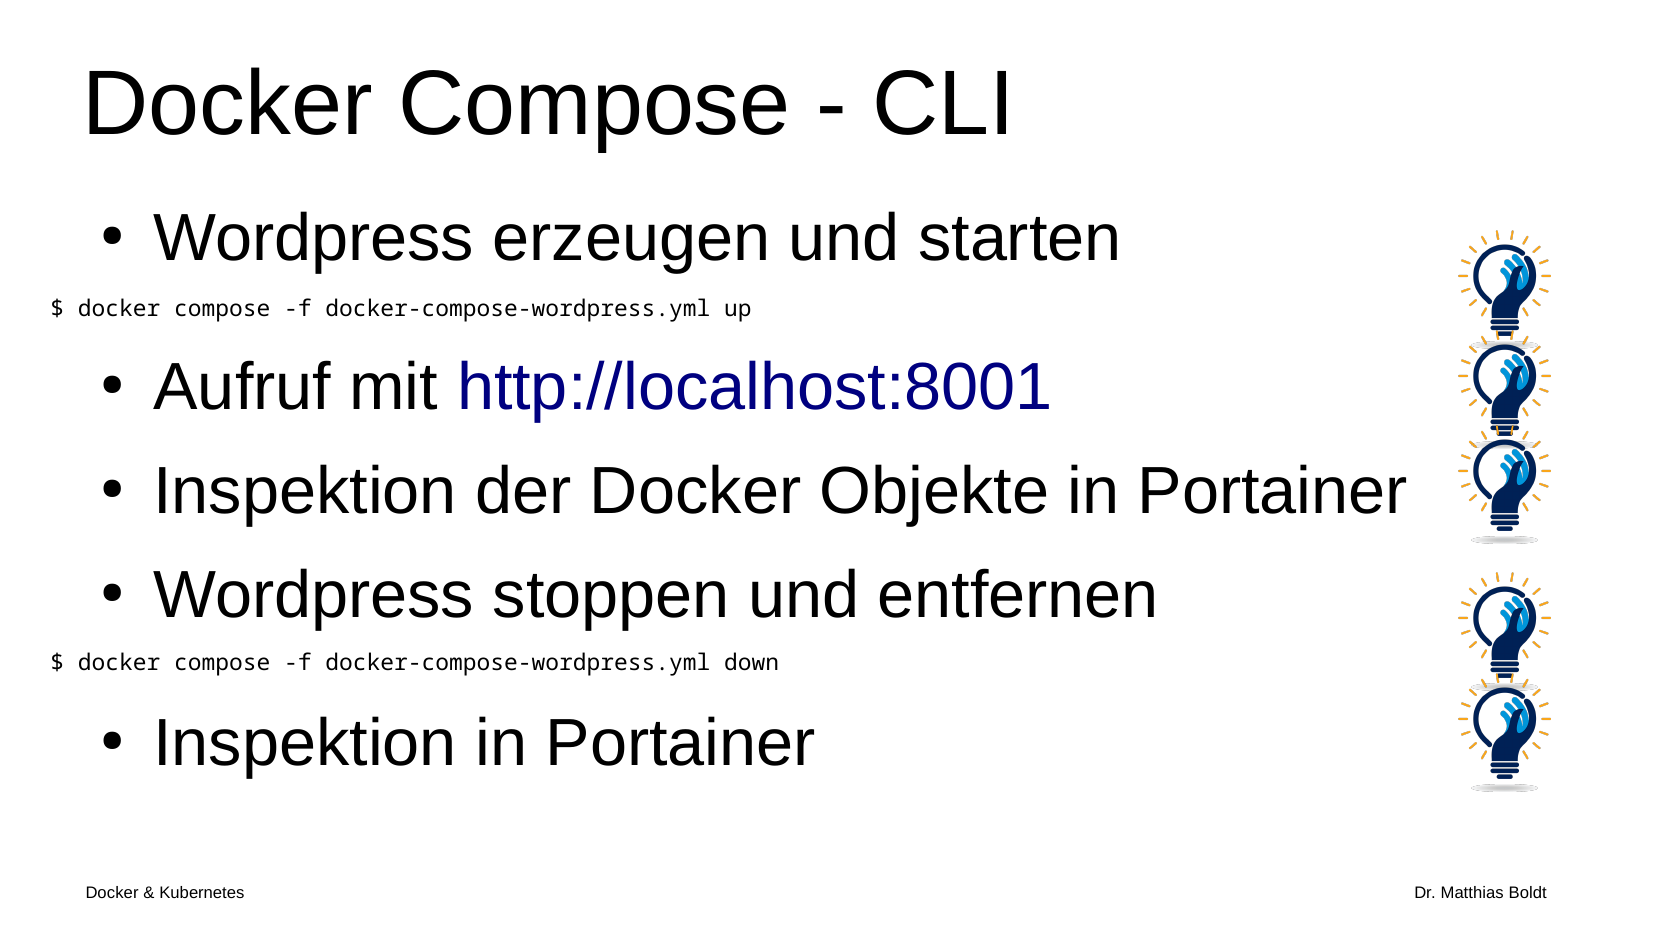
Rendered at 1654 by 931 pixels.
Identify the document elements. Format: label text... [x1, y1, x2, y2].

title Docker Compose - CLI [82, 25, 1571, 181]
list Wordpress erzeugen und starten Aufruf mit http://localhost:8001 Inspektion der Docker Objekte in Portainer Wordpress stoppen und entfernen Inspektion in Portainer [82, 199, 1453, 805]
text_box Docker & Kubernetes Dr. Matthias Boldt [70, 875, 1563, 910]
picture [1458, 572, 1551, 792]
picture [1458, 230, 1551, 544]
text_box $ docker compose -f docker-compose-wordpress.yml up [35, 284, 1394, 337]
text_box $ docker compose -f docker-compose-wordpress.yml down [35, 638, 1394, 692]
